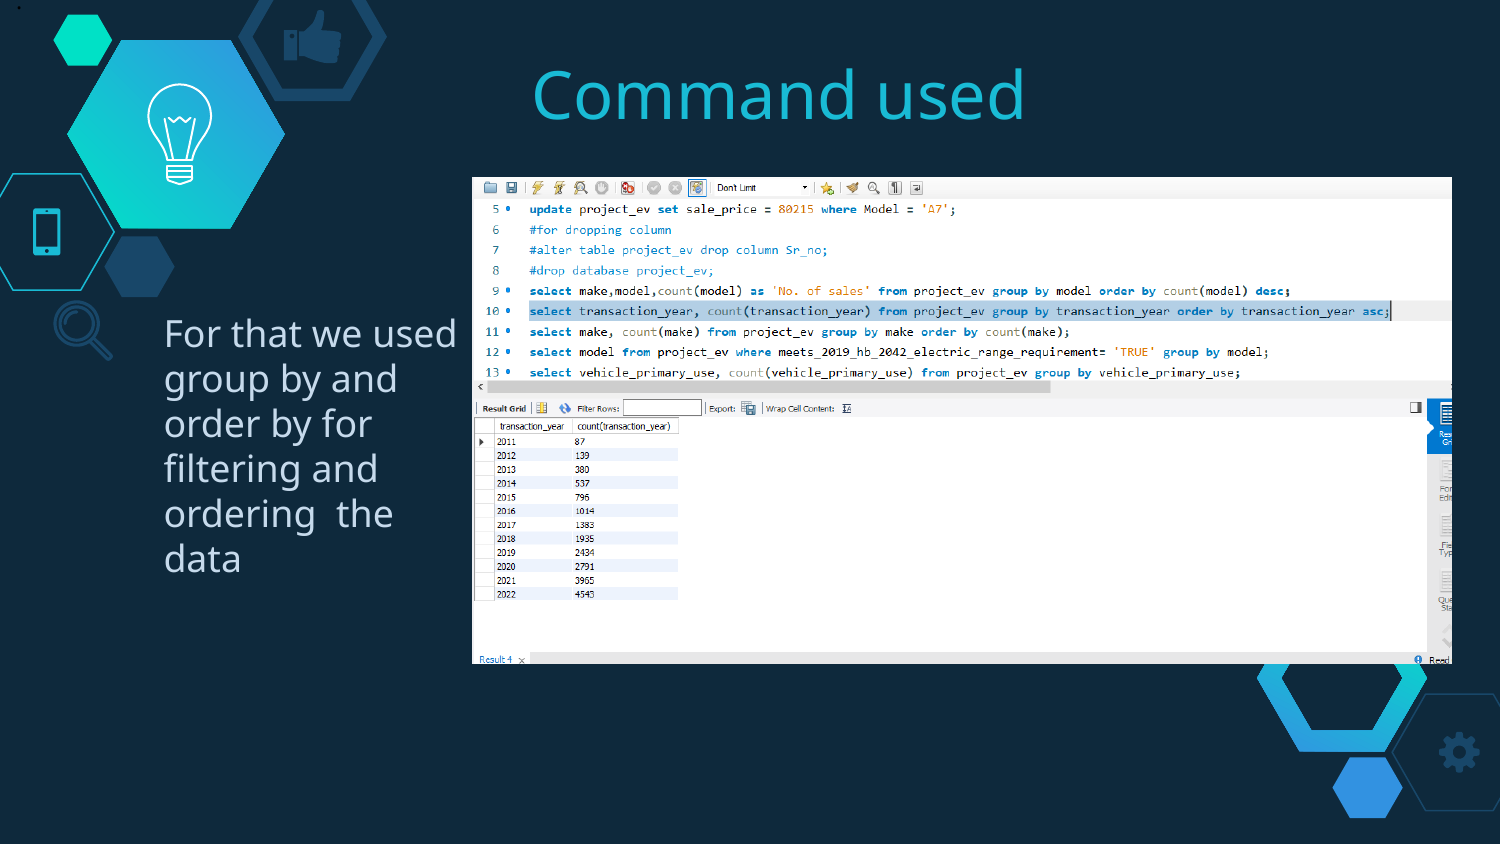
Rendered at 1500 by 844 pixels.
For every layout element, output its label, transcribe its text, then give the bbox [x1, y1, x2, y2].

text_box . [1, 0, 41, 22]
picture [472, 177, 1452, 664]
title Command used [531, 6, 1093, 148]
list For that we used group by and order by for filtering and ordering the data [88, 295, 473, 768]
